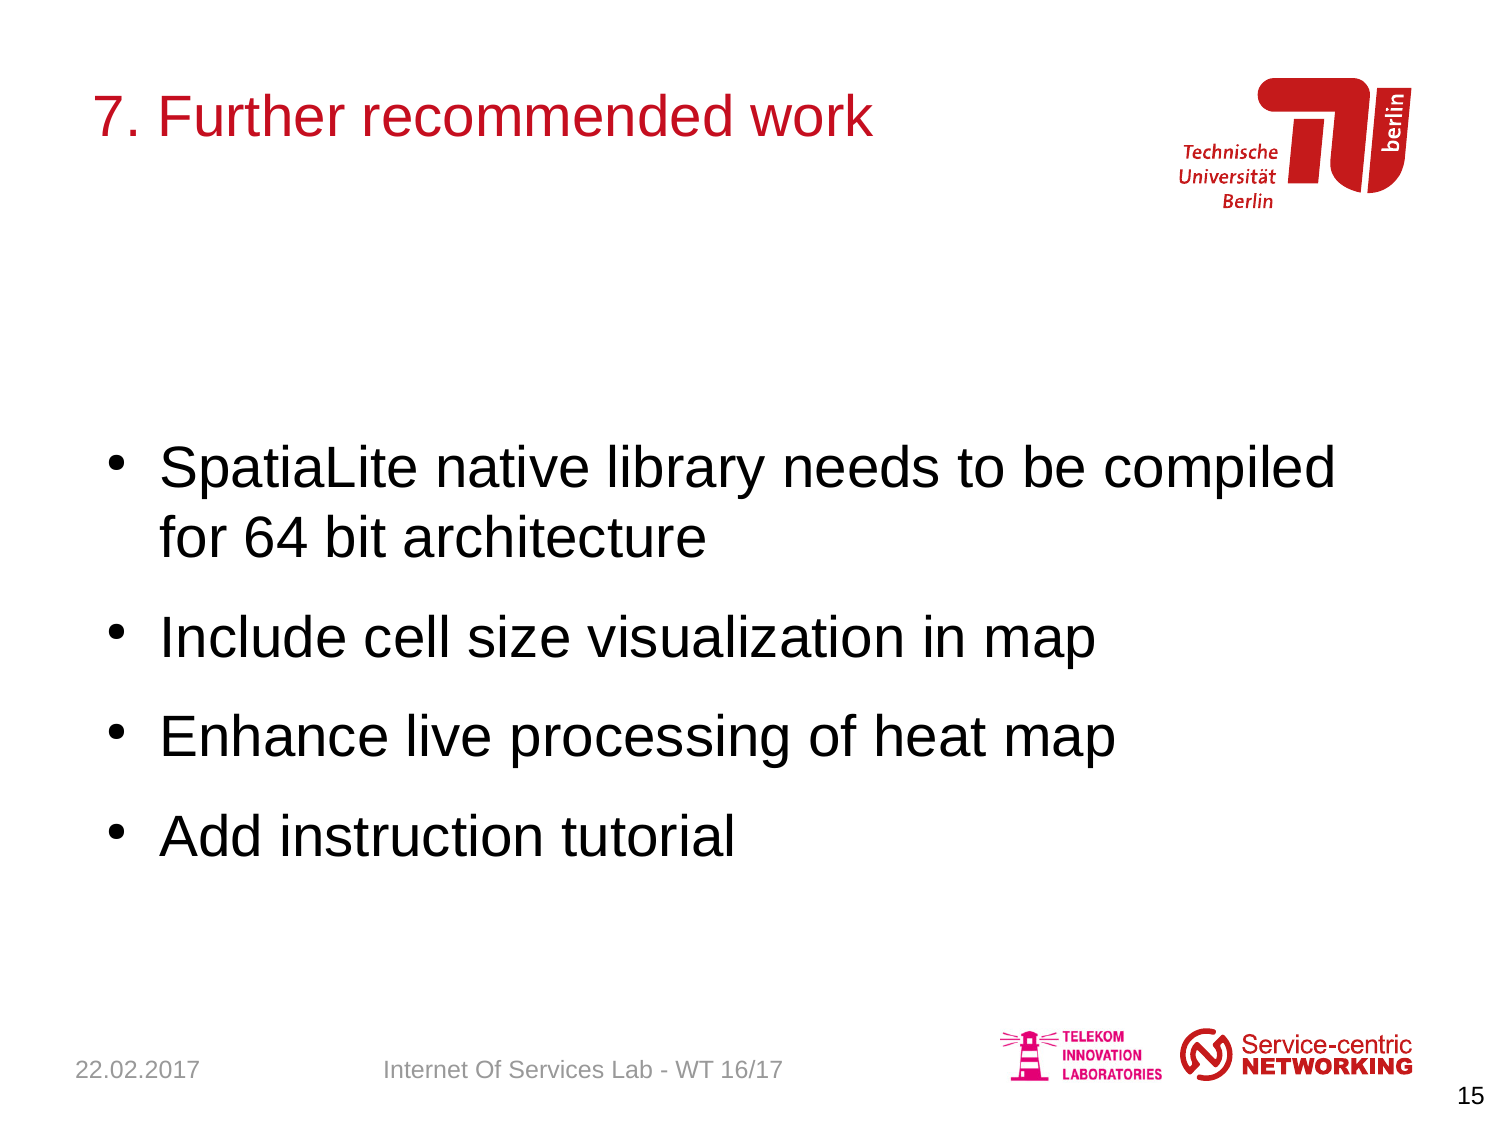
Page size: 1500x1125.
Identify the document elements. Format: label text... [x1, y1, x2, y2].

slide_number <number> [1412, 1065, 1500, 1125]
list SpatiaLite native library needs to be compiled for 64 bit architecture Include cell size visualization in map Enhance live processing of heat map Add instruction tutorial [88, 314, 1411, 983]
title 7. Further recommended work [88, 78, 1152, 212]
picture [1000, 1028, 1162, 1083]
